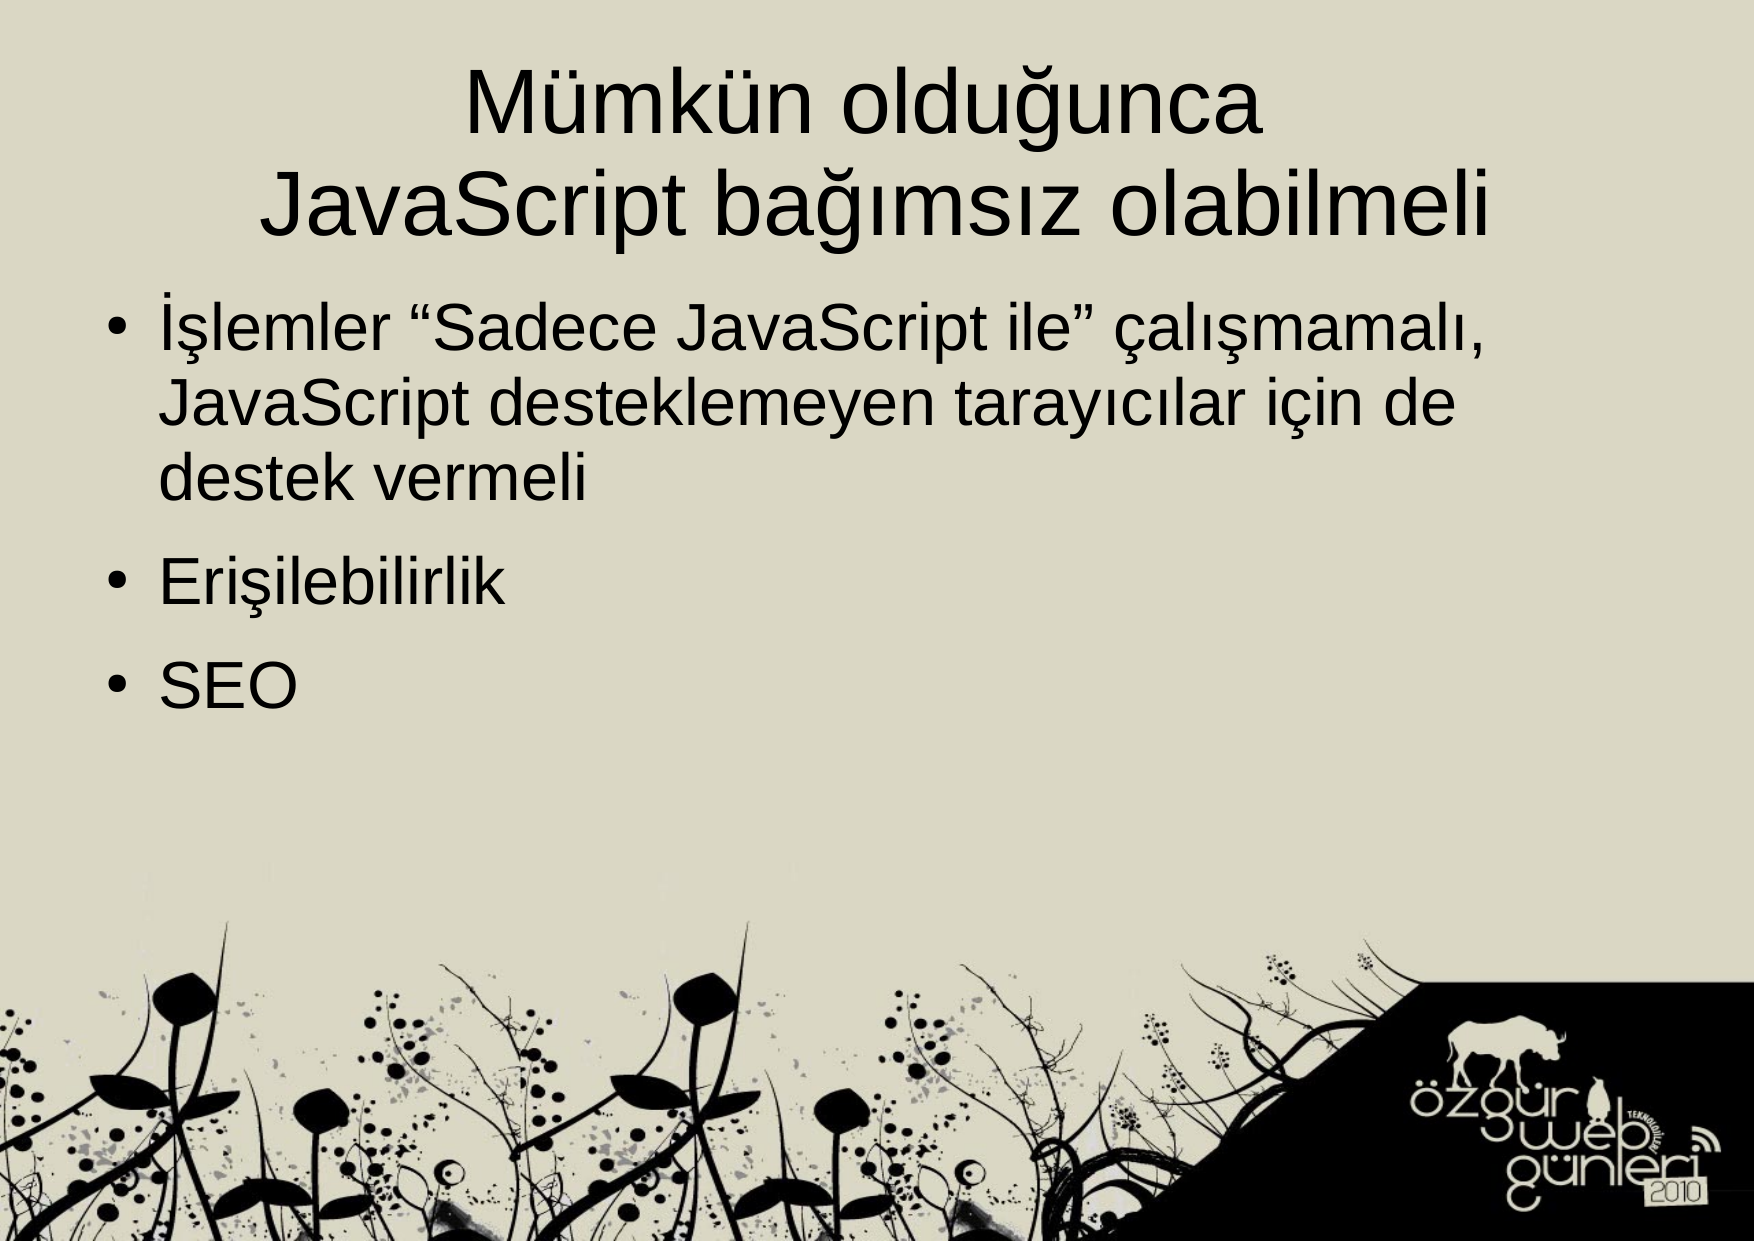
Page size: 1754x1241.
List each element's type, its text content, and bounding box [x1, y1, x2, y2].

title Mümkün olduğunca JavaScript bağımsız olabilmeli [87, 50, 1667, 256]
picture [0, 0, 1754, 1241]
list İşlemler “Sadece JavaScript ile” çalışmamalı, JavaScript desteklemeyen tarayıcılar için de destek vermeli Erişilebilirlik SEO [87, 290, 1667, 1109]
